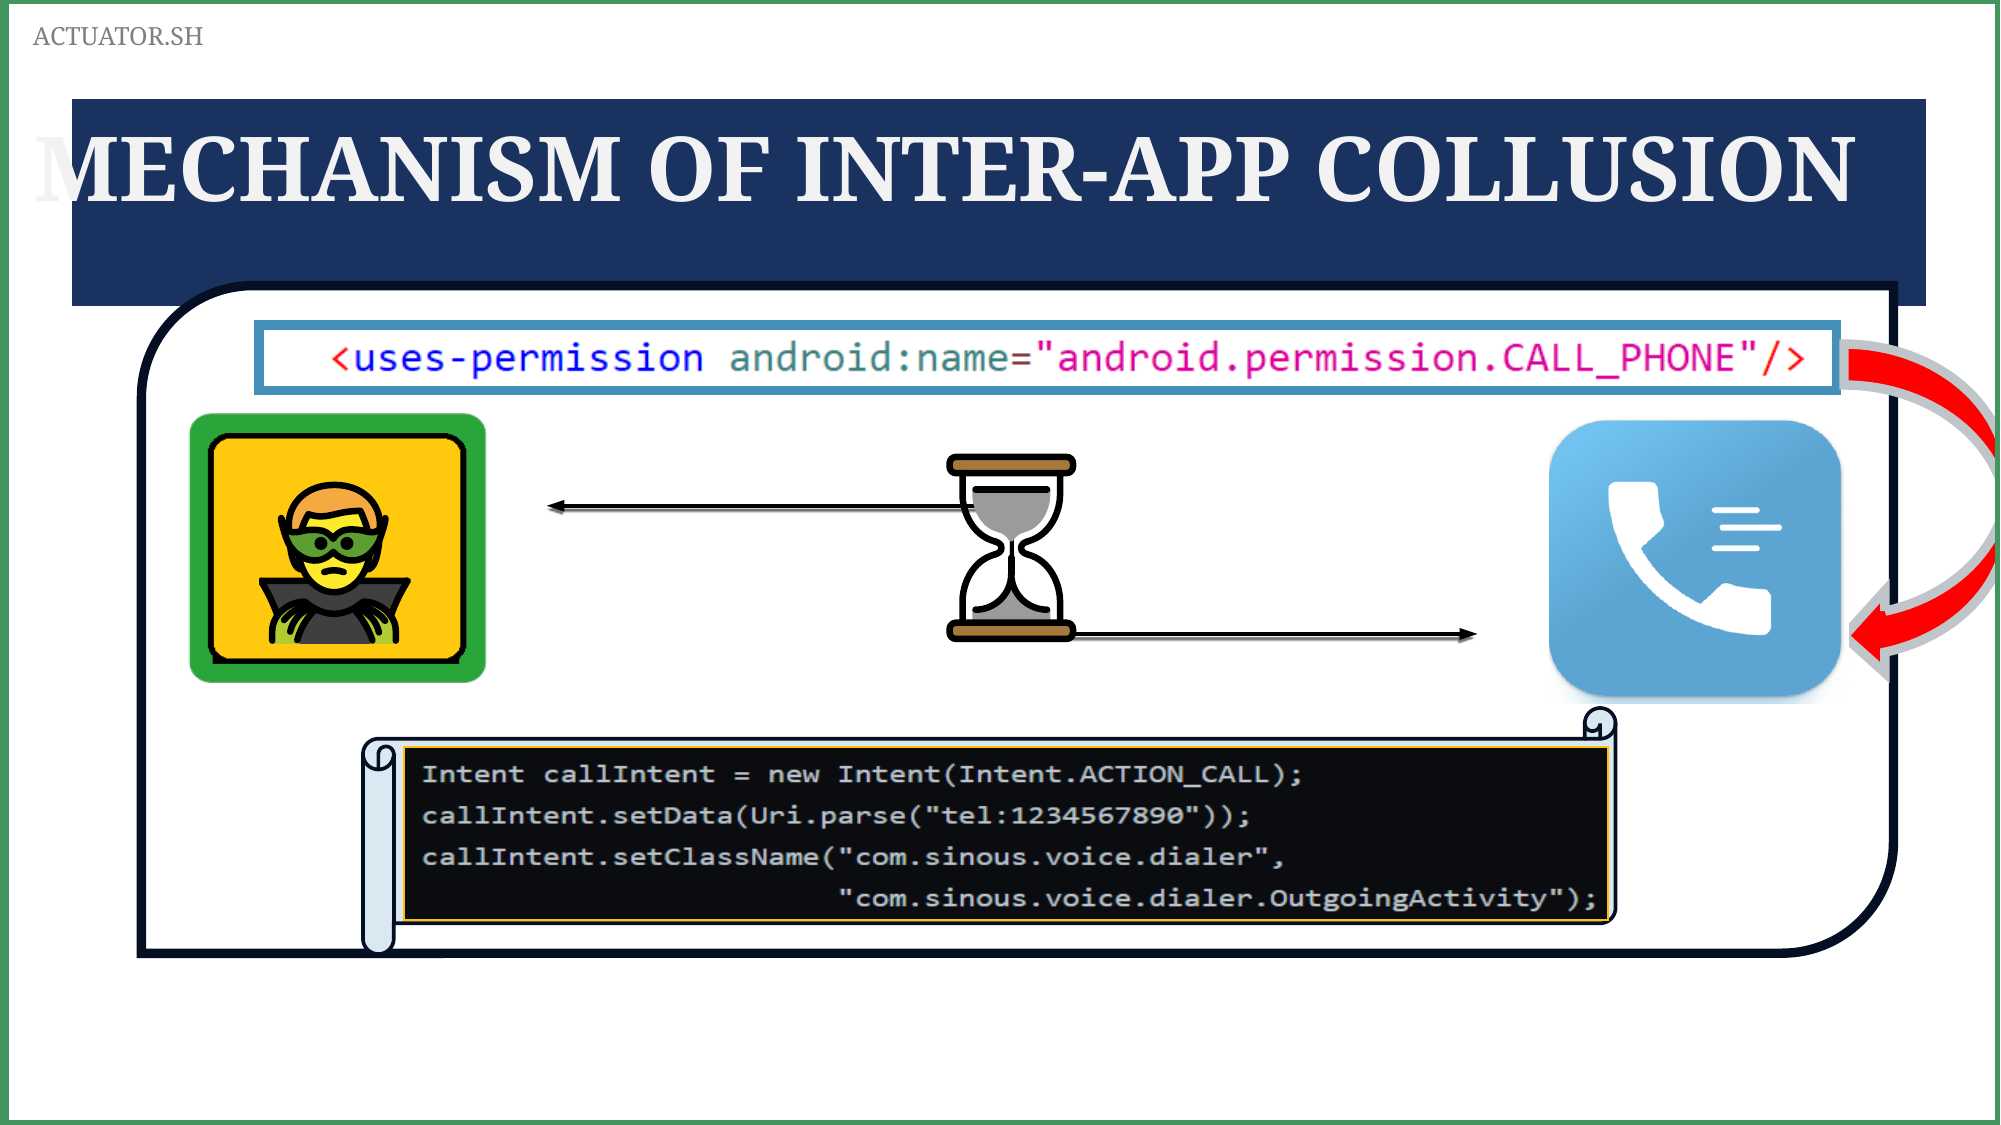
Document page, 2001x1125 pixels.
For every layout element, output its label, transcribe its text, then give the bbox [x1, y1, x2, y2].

picture [267, 330, 1832, 384]
picture [1841, 325, 1845, 384]
title Mechanism of Inter-App Collusion [19, 65, 1995, 228]
text_box [141, 285, 1995, 955]
picture [946, 453, 1078, 643]
picture [1549, 418, 1853, 707]
picture [159, 397, 513, 699]
picture [405, 748, 1607, 919]
text_box Actuator.sh [17, 12, 295, 62]
